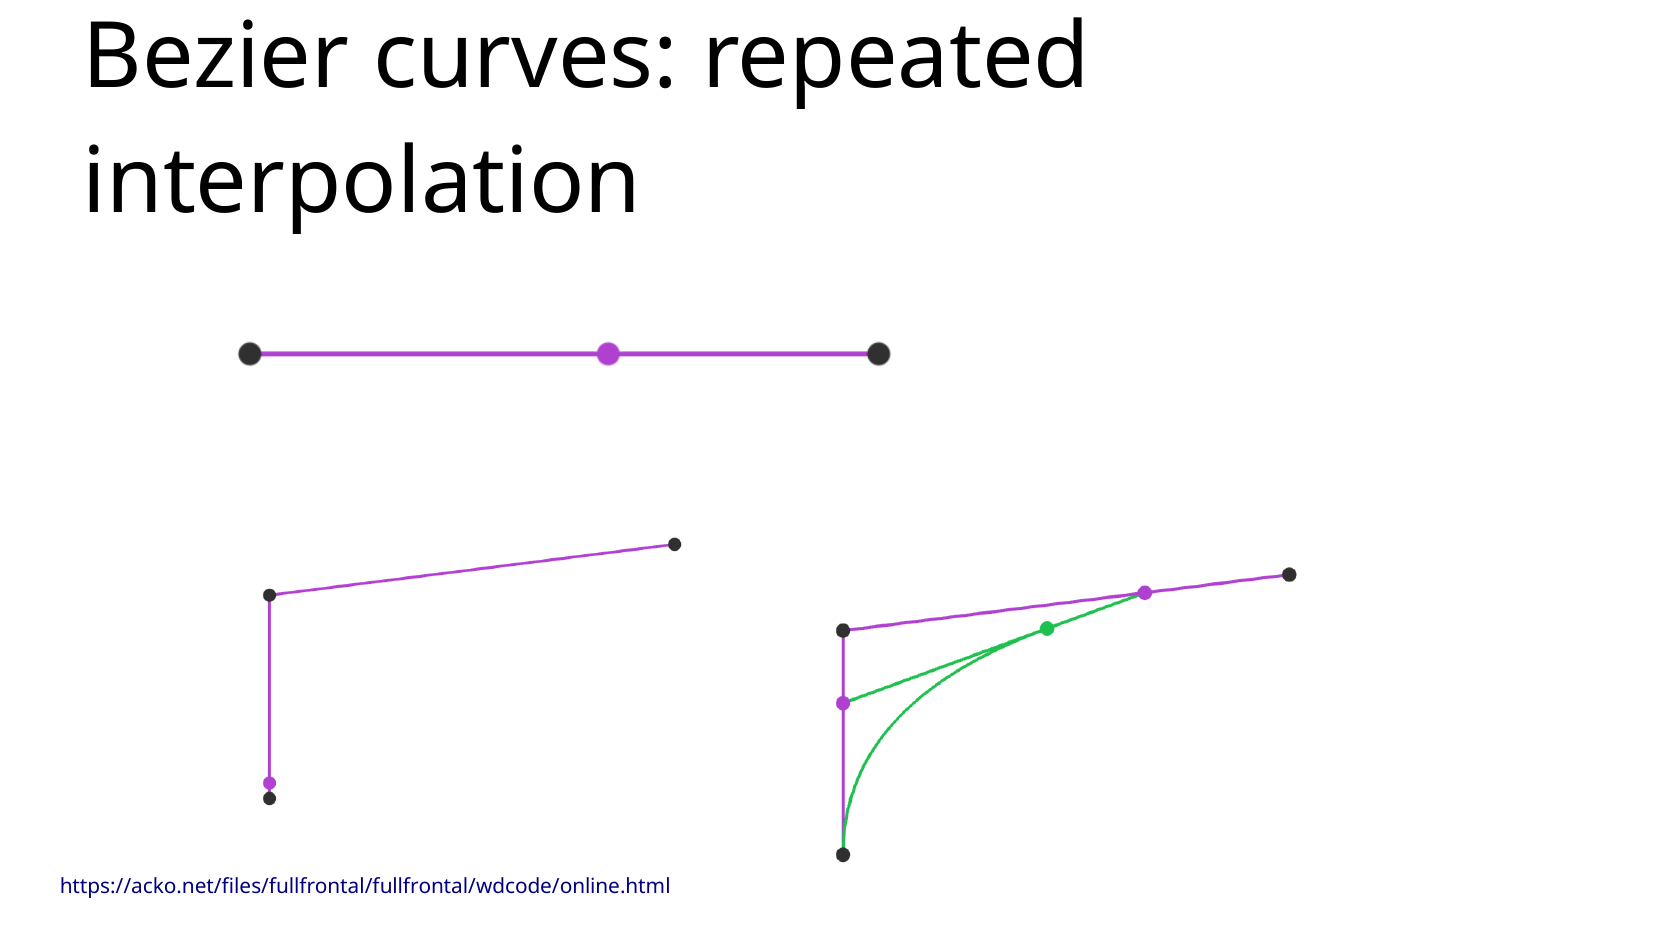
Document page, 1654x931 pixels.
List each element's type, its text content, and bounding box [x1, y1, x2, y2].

title Bezier curves: repeated interpolation [82, 37, 1571, 193]
text_box https://acko.net/files/fullfrontal/fullfrontal/wdcode/online.html [45, 863, 1291, 931]
picture [735, 524, 1368, 872]
picture [210, 524, 706, 819]
picture [150, 239, 956, 464]
